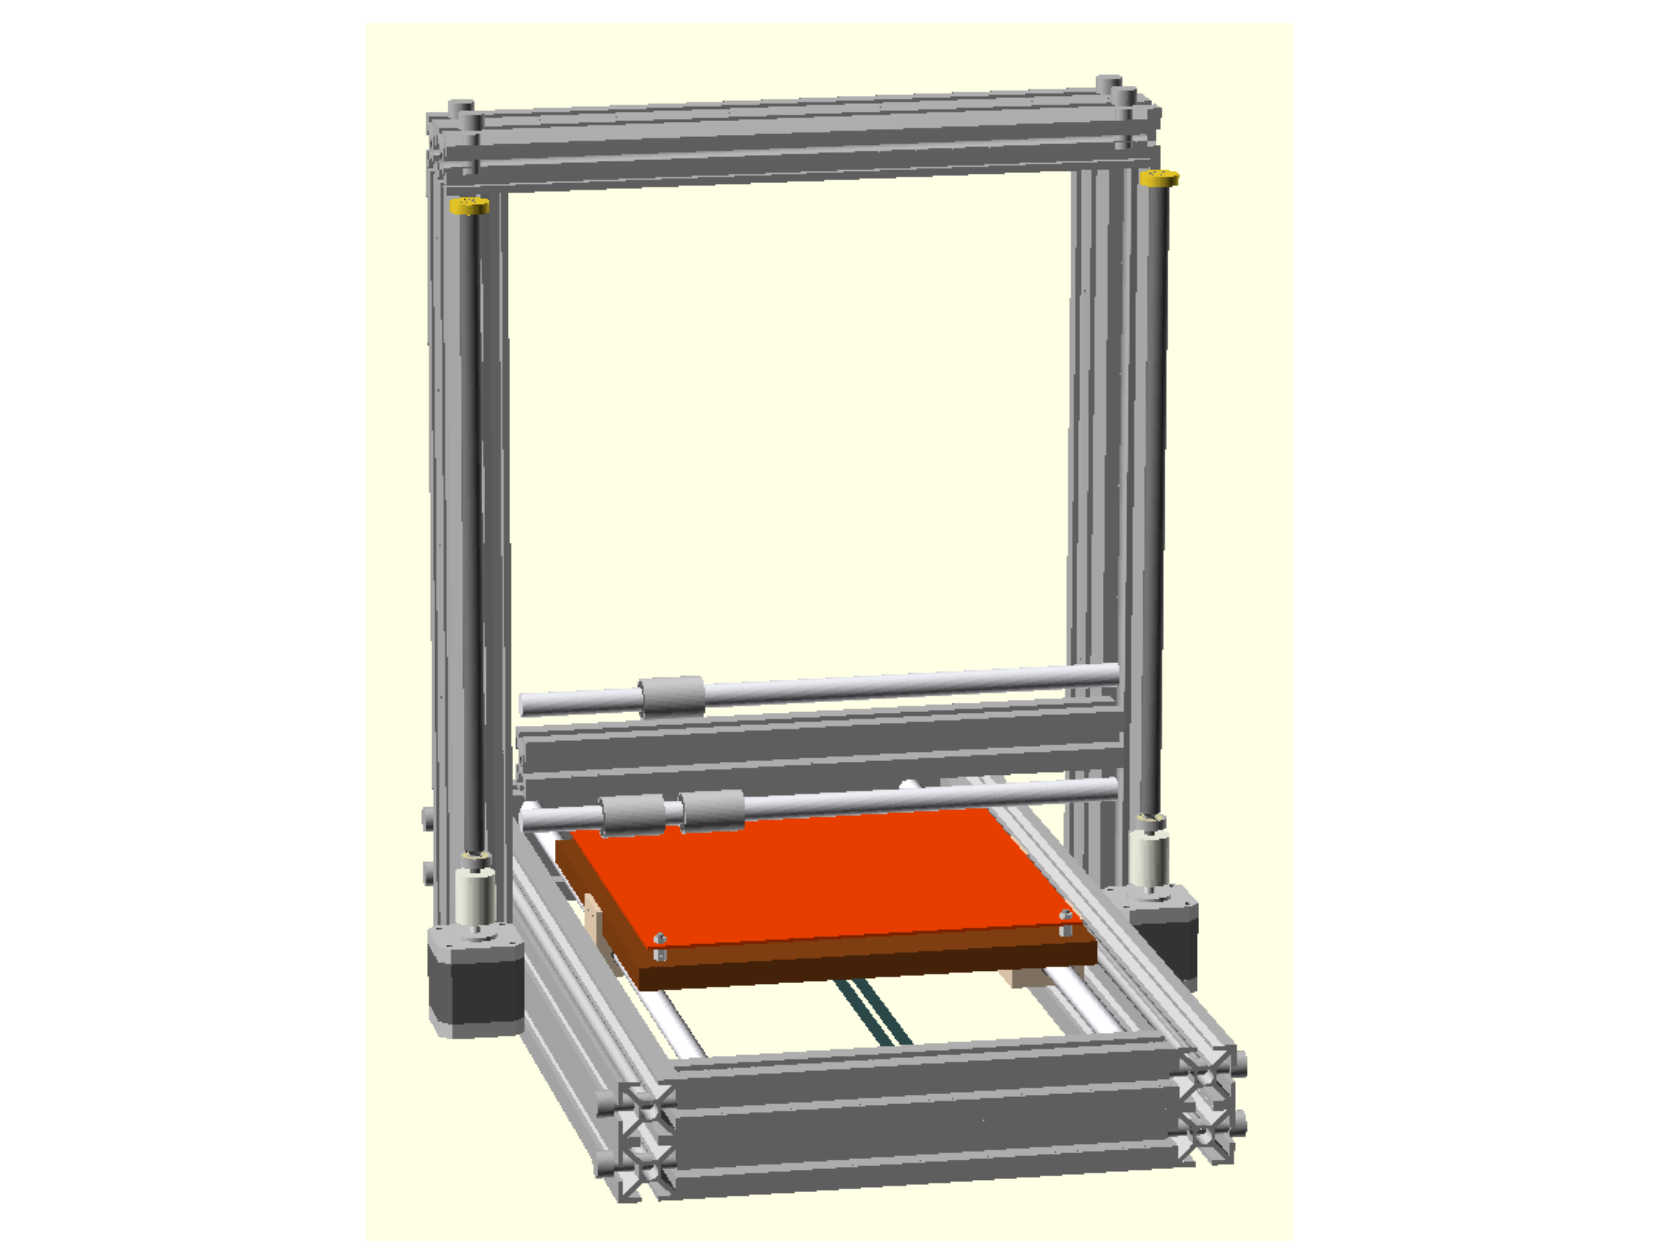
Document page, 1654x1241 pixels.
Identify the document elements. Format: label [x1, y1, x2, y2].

picture [366, 23, 1293, 1241]
